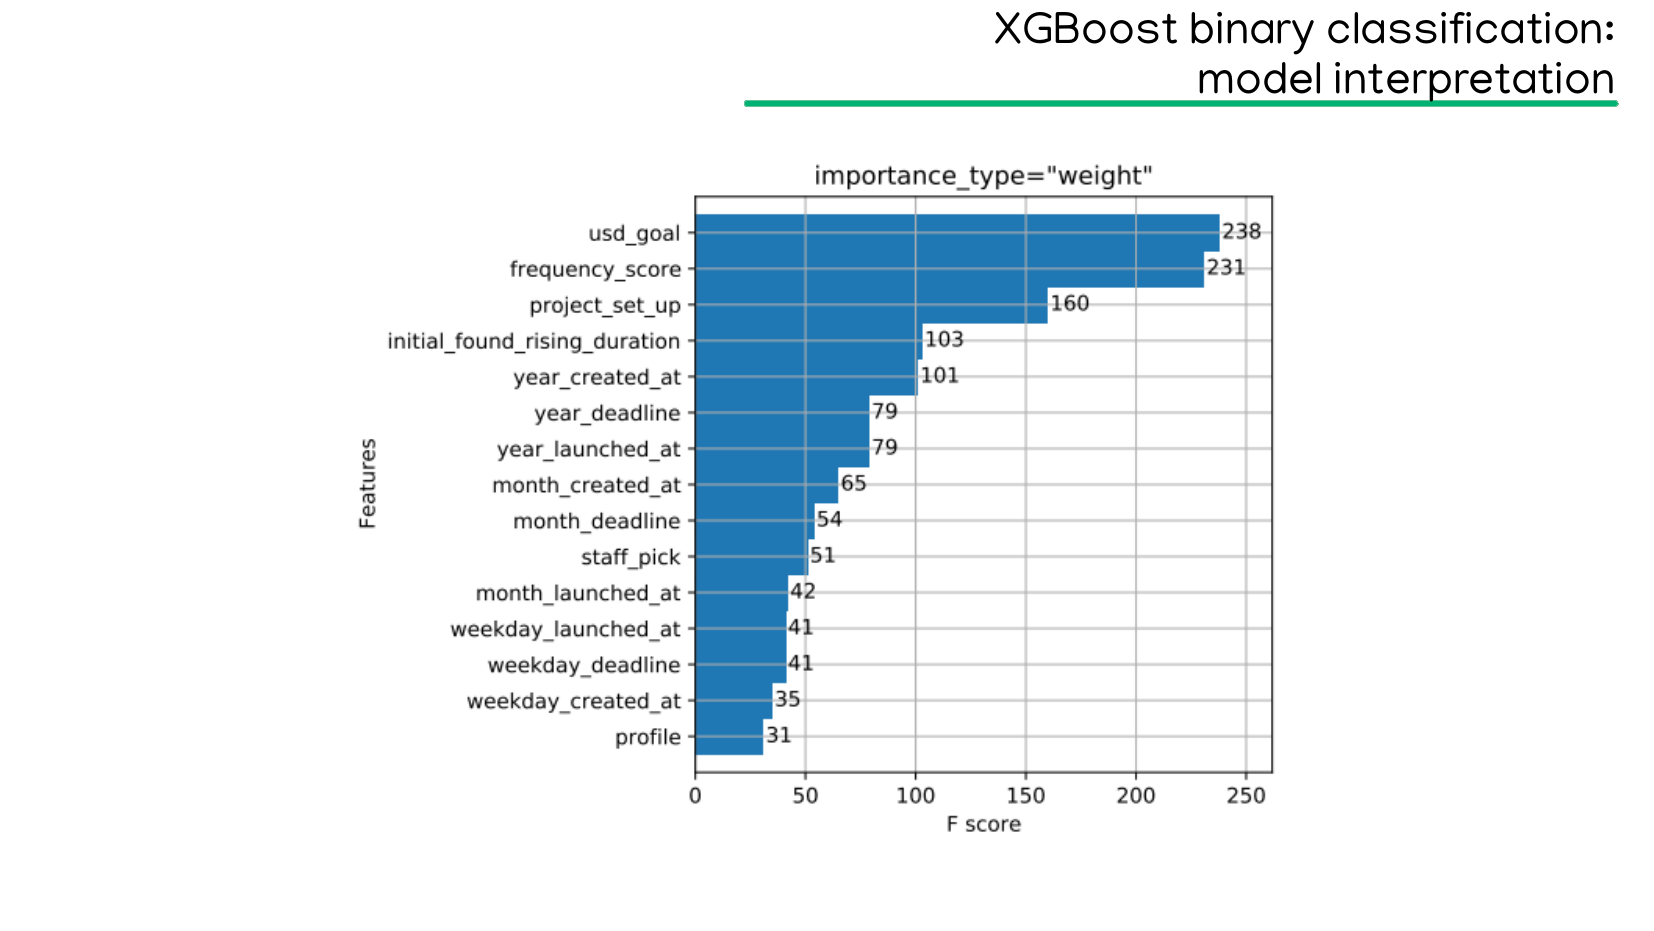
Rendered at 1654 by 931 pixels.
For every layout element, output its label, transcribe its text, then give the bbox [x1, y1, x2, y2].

picture [335, 141, 1295, 860]
text_box XGBoost binary classification: model interpretation [738, 2, 1631, 168]
